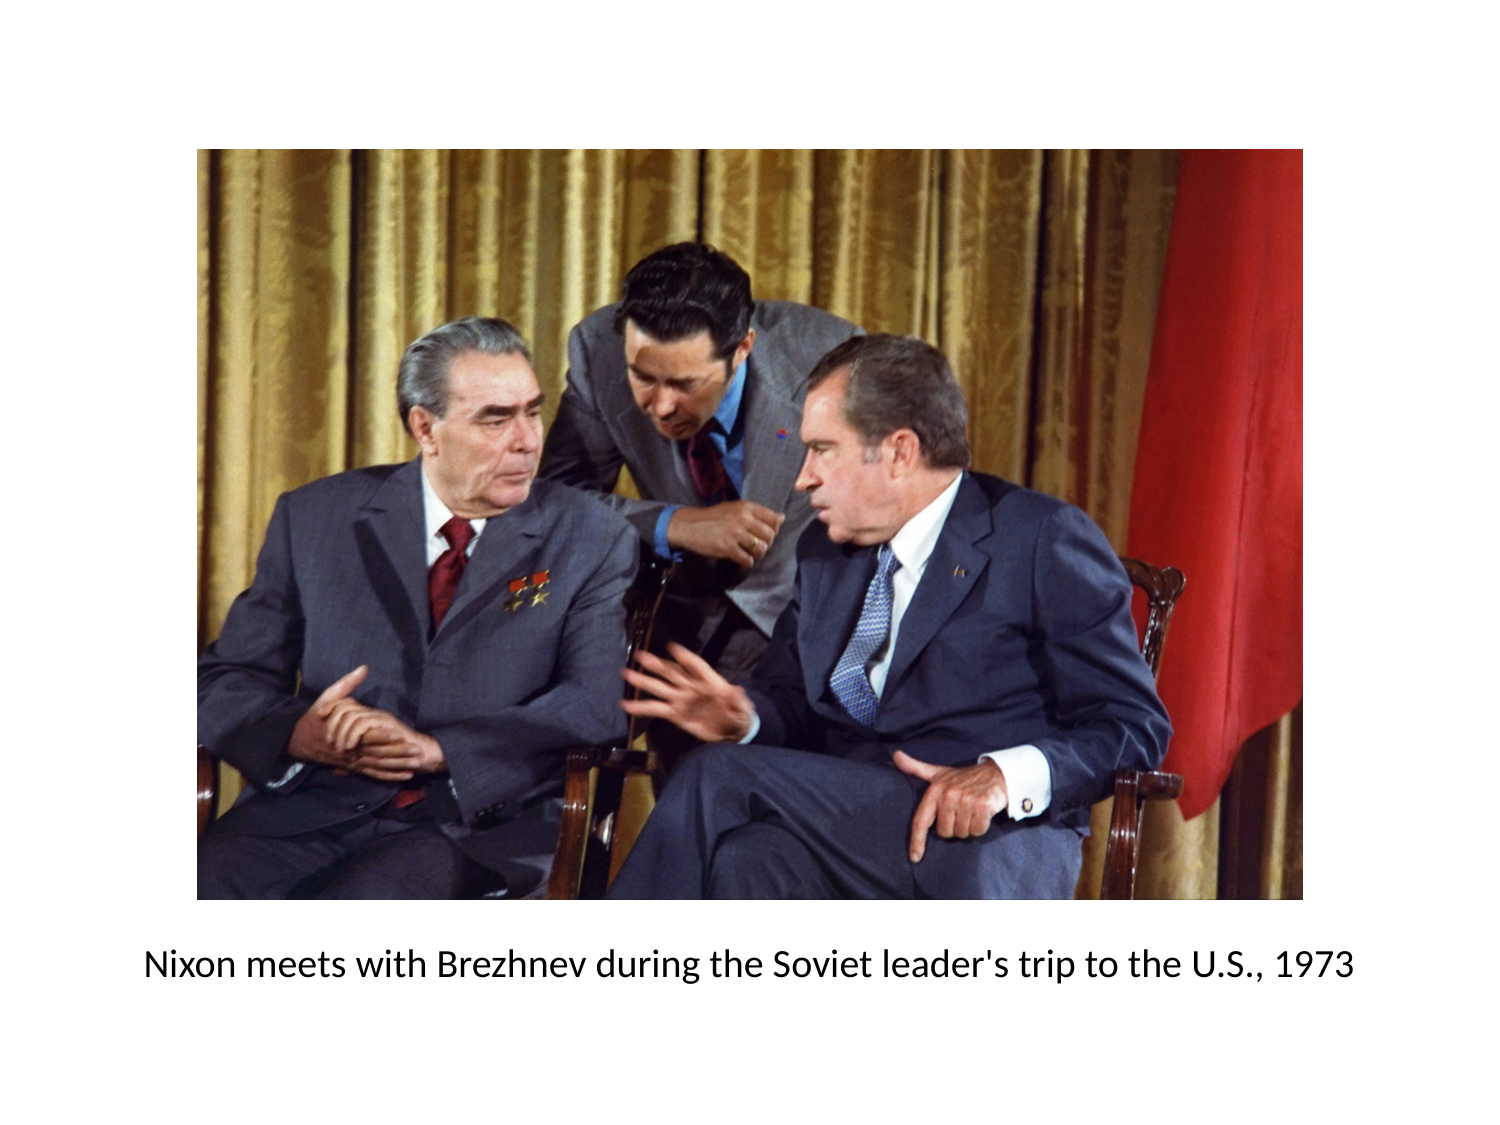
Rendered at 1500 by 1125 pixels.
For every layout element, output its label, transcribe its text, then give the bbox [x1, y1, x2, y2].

picture [197, 149, 1303, 900]
text_box Nixon meets with Brezhnev during the Soviet leader's trip to the U.S., 1973 [128, 929, 1372, 993]
